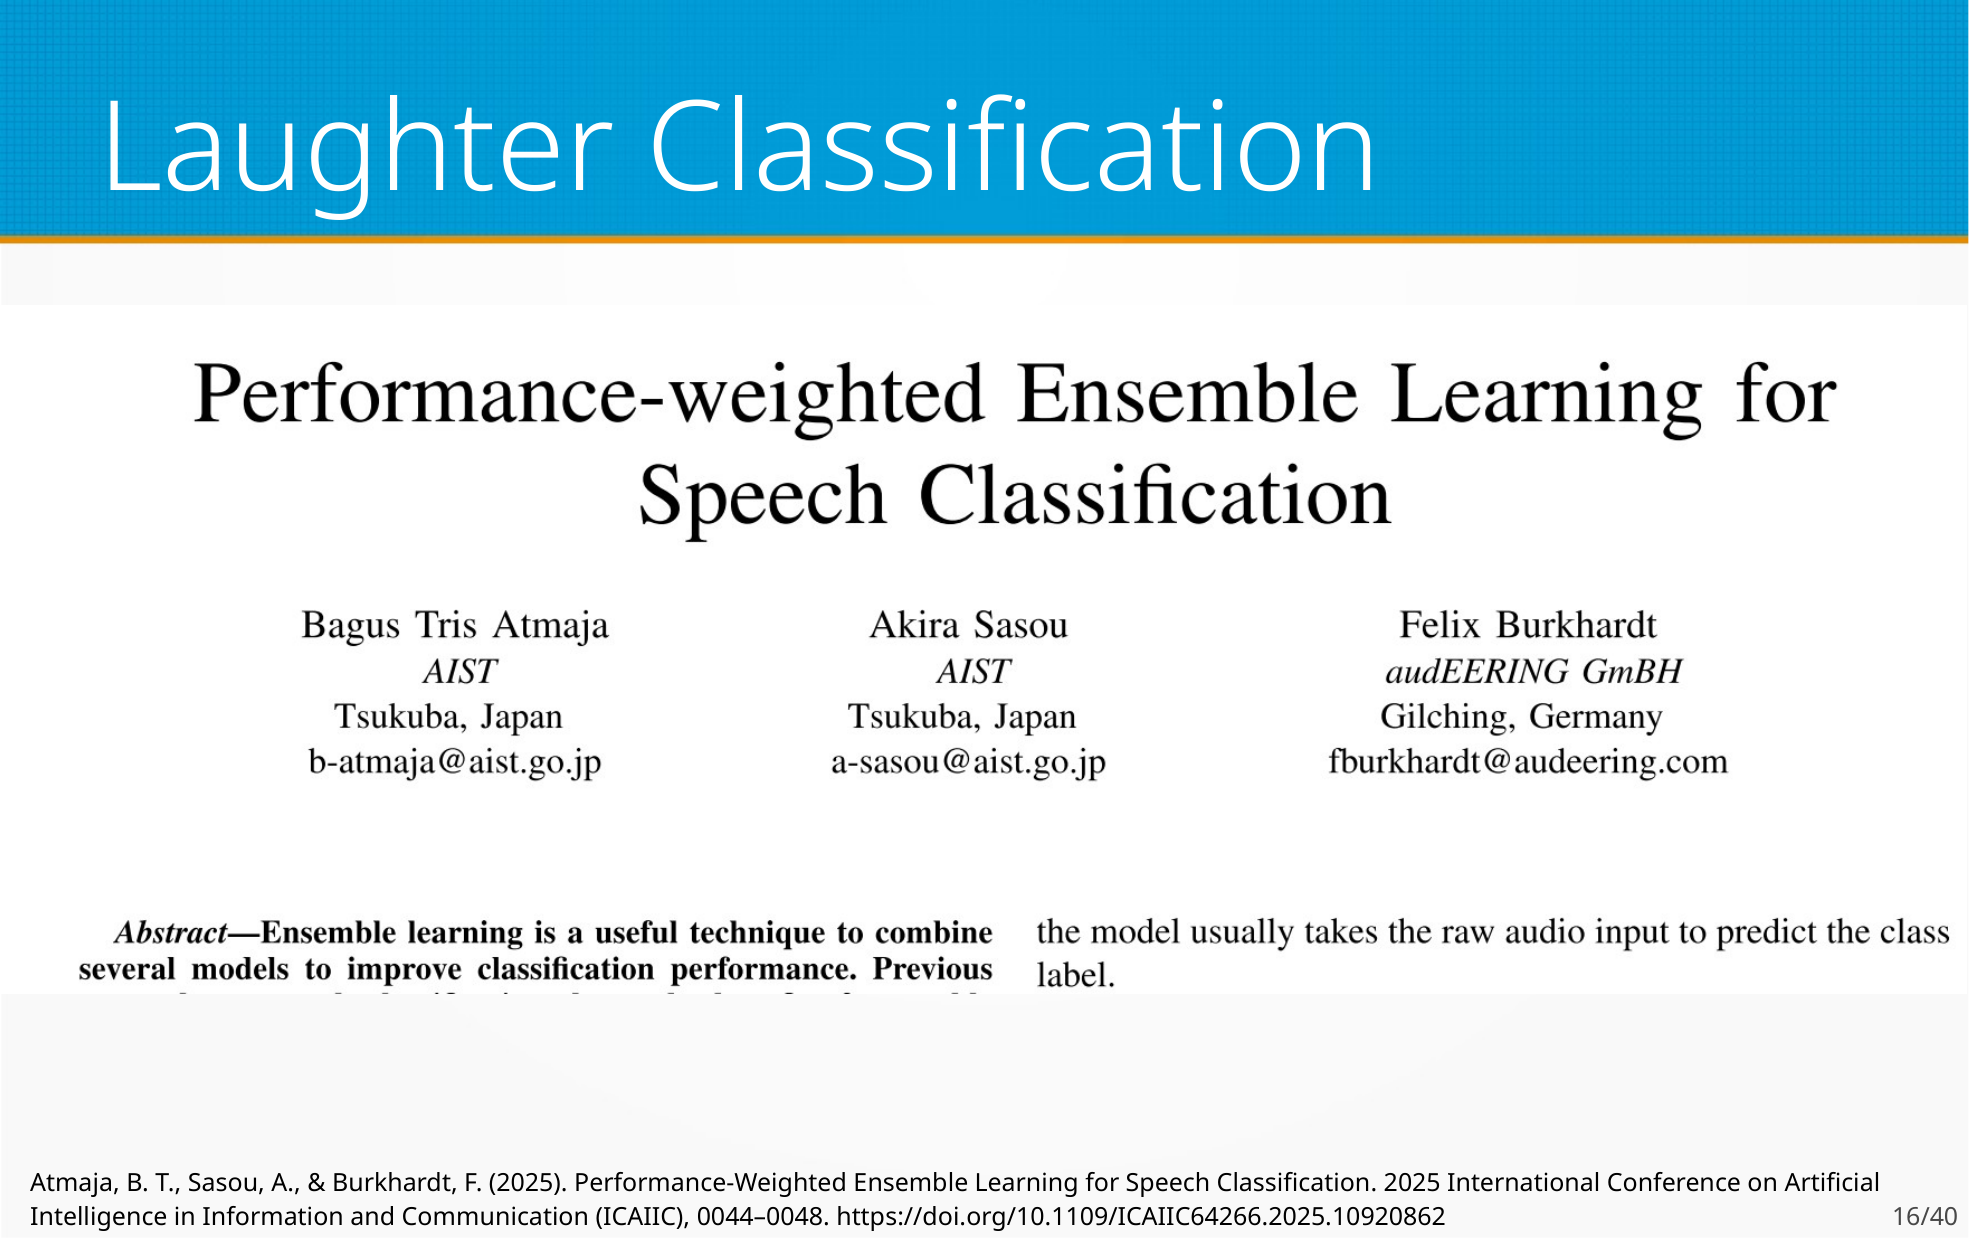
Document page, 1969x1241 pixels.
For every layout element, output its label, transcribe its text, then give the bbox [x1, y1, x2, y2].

picture [0, 233, 1969, 1241]
text_box Atmaja, B. T., Sasou, A., & Burkhardt, F. (2025). Performance-Weighted Ensemble Learning for Speech Classification. 2025 International Conference on Artificial Intelligence in Information and Communication (ICAIIC), 0044–0048. https://doi.org/10.1109/ICAIIC64266.2025.10920862 [24, 1149, 1904, 1241]
title Laughter Classification [98, 19, 1870, 227]
